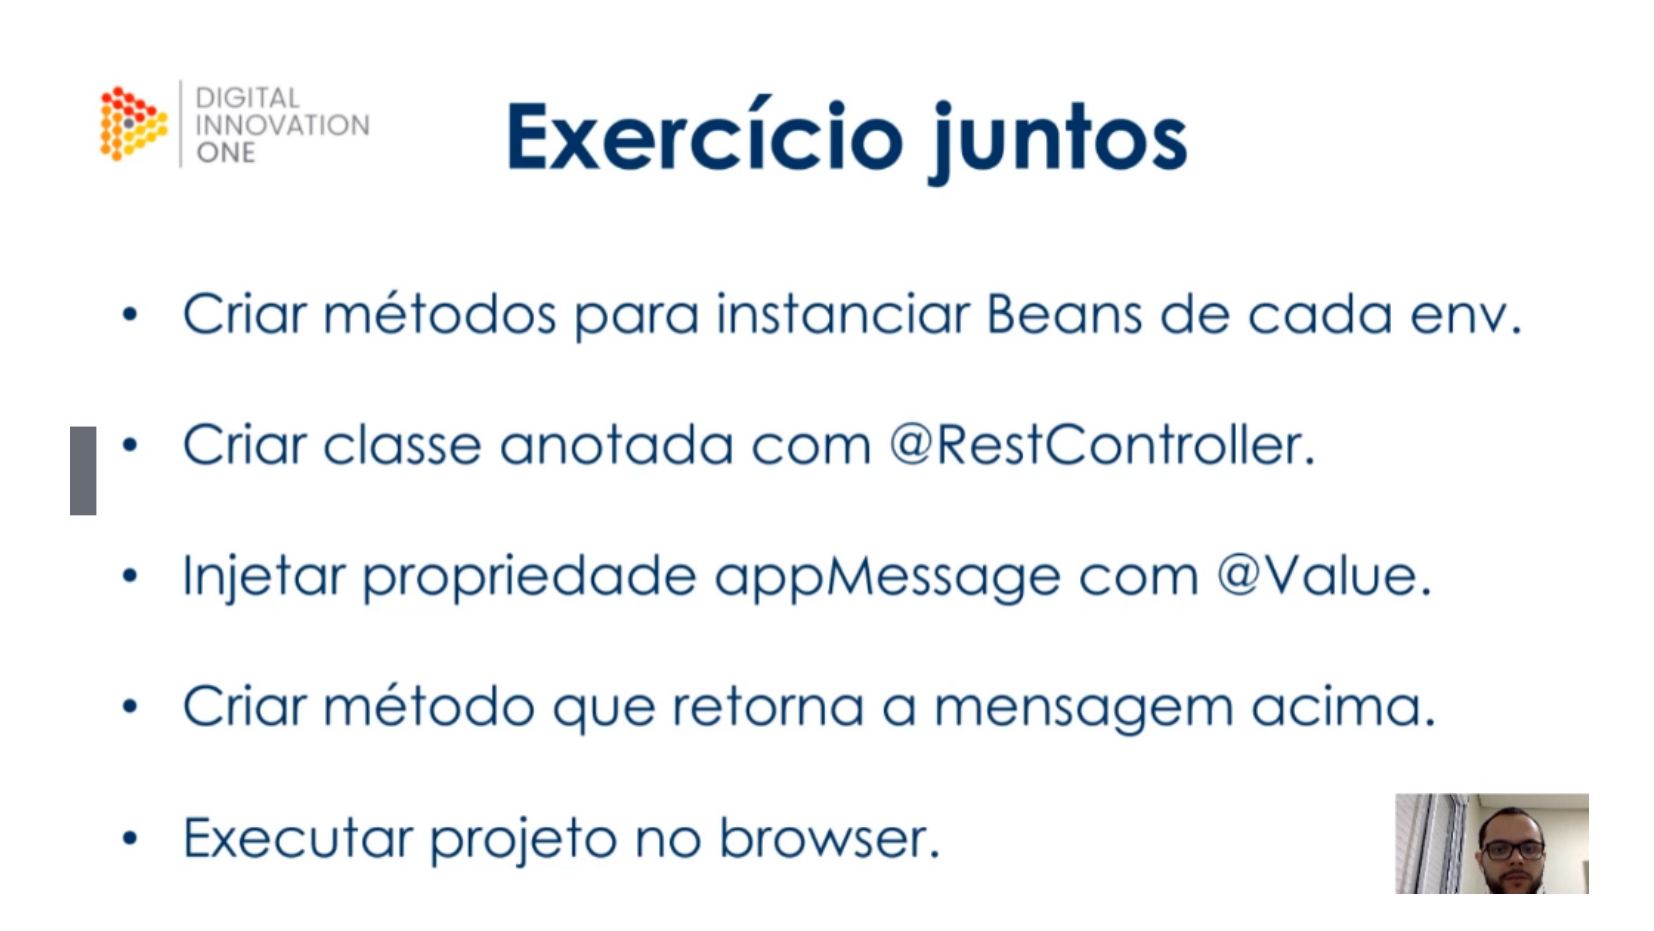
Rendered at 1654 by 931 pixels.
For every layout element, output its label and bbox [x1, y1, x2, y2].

picture [70, 35, 1589, 894]
